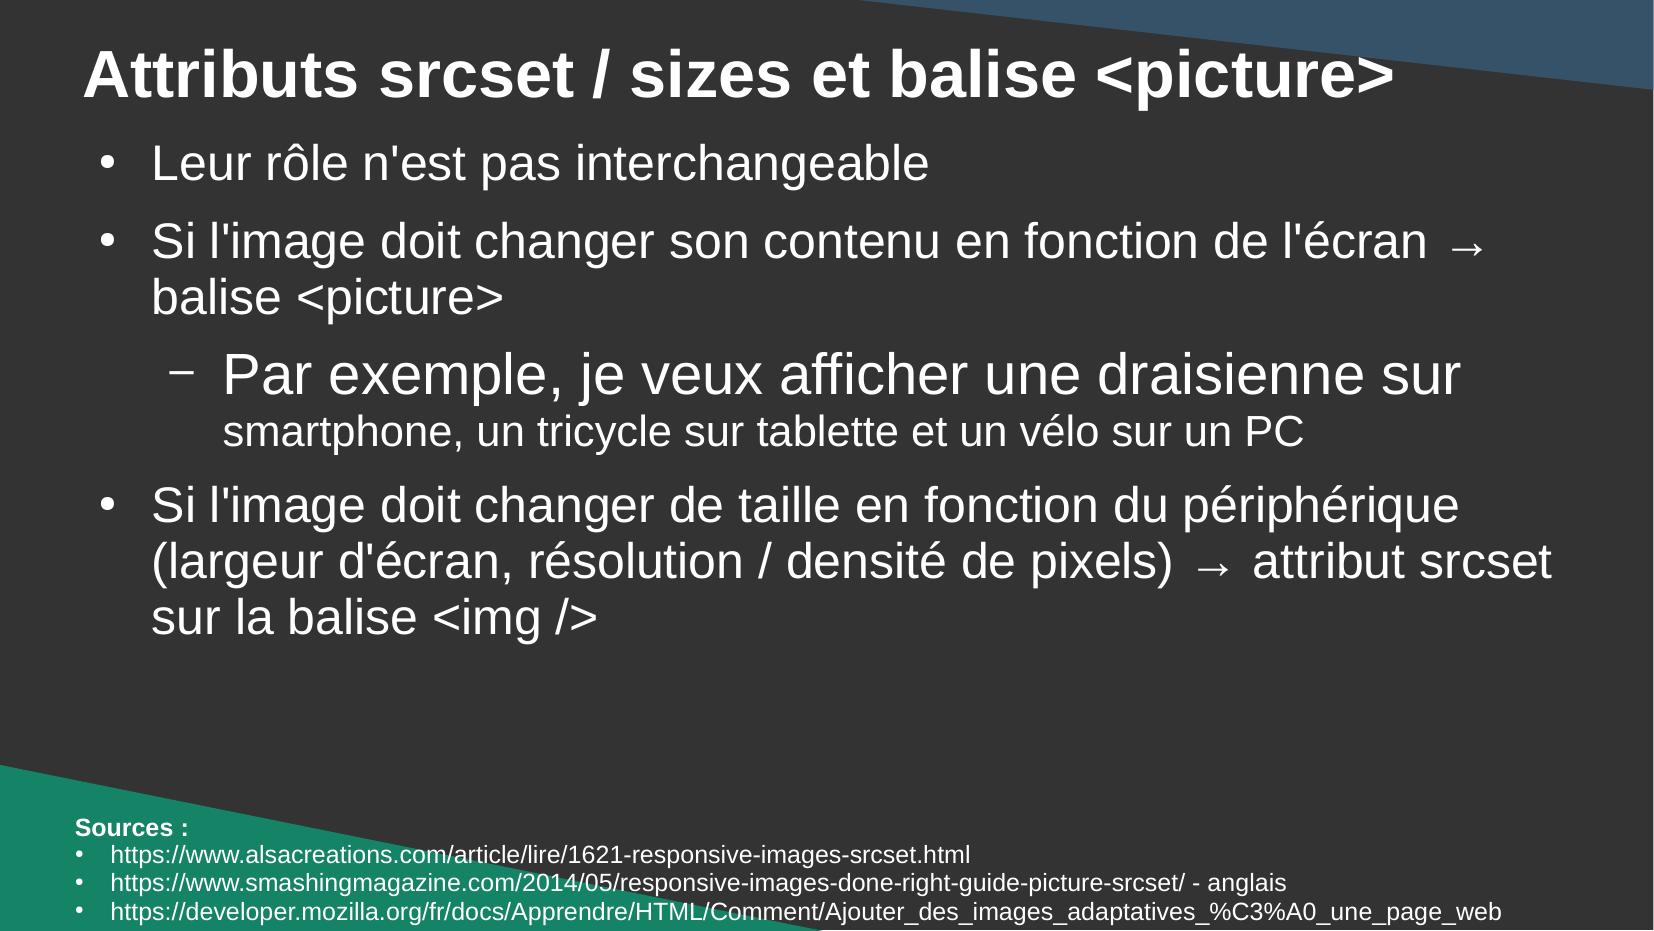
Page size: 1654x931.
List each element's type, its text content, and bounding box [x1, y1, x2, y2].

text_box [0, 764, 199, 931]
text_box [858, 0, 1654, 90]
text_box Sources : https://www.alsacreations.com/article/lire/1621-responsive-images-srcset.html https://www.smashingmagazine.com/2014/05/responsive-images-done-right-guide-picture-srcset/ - anglais https://developer.mozilla.org/fr/docs/Apprendre/HTML/Comment/Ajouter_des_images_adaptatives_%C3%A0_une_page_web [60, 805, 1546, 931]
title Attributs srcset / sizes et balise <picture> [82, 37, 1571, 122]
list Leur rôle n'est pas interchangeable Si l'image doit changer son contenu en fonction de l'écran → balise <picture> Par exemple, je veux afficher une draisienne sur smartphone, un tricycle sur tablette et un vélo sur un PC Si l'image doit changer de taille en fonction du périphérique (largeur d'écran, résolution / densité de pixels) → attribut srcset sur la balise <img /> [80, 135, 1605, 674]
